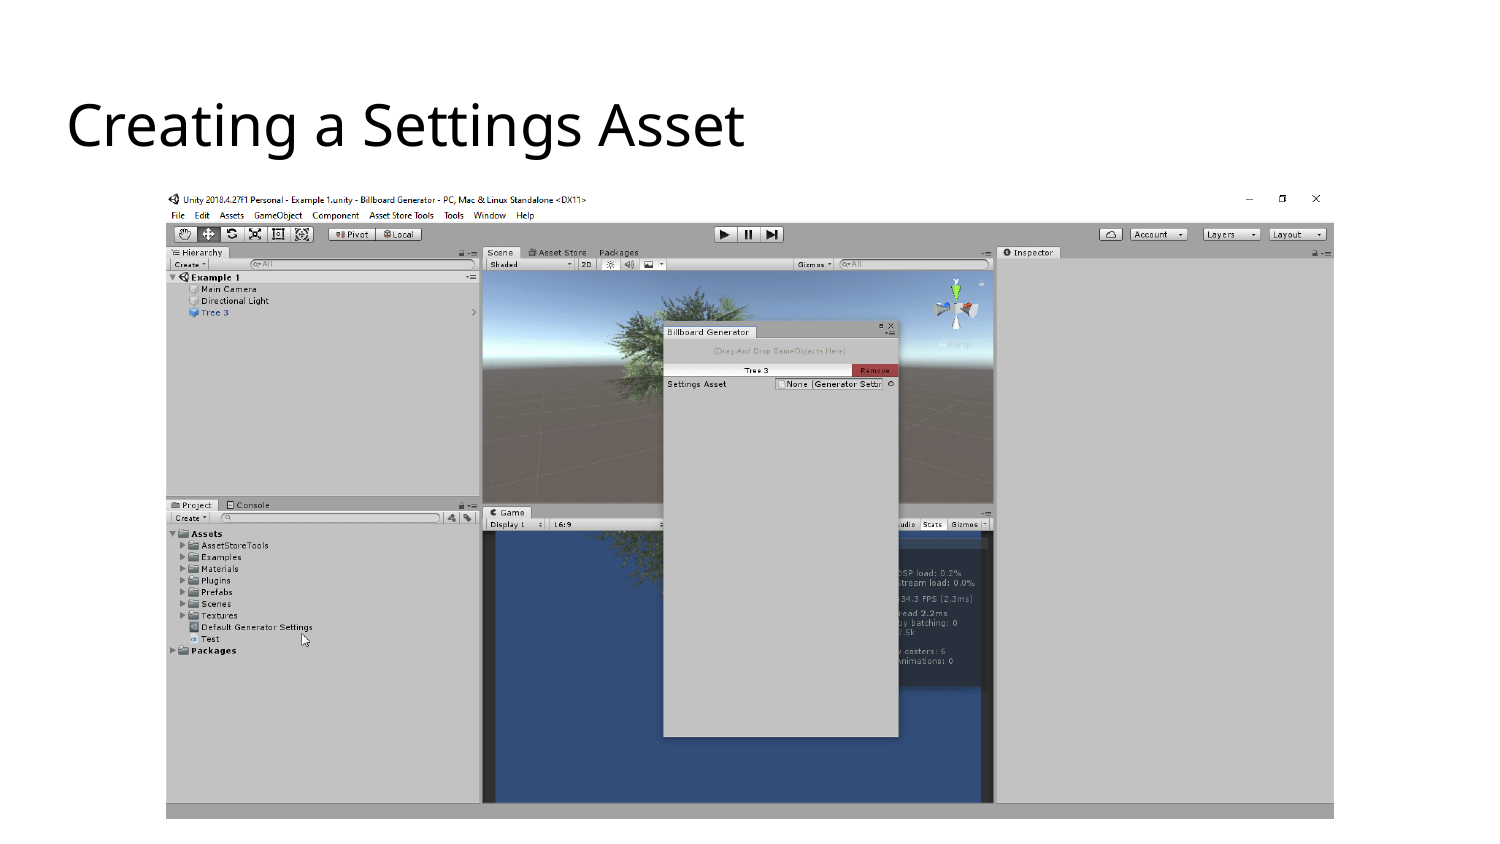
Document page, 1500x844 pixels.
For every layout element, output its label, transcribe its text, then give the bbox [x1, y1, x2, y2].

title Creating a Settings Asset [51, 72, 1449, 167]
picture [166, 191, 1334, 819]
